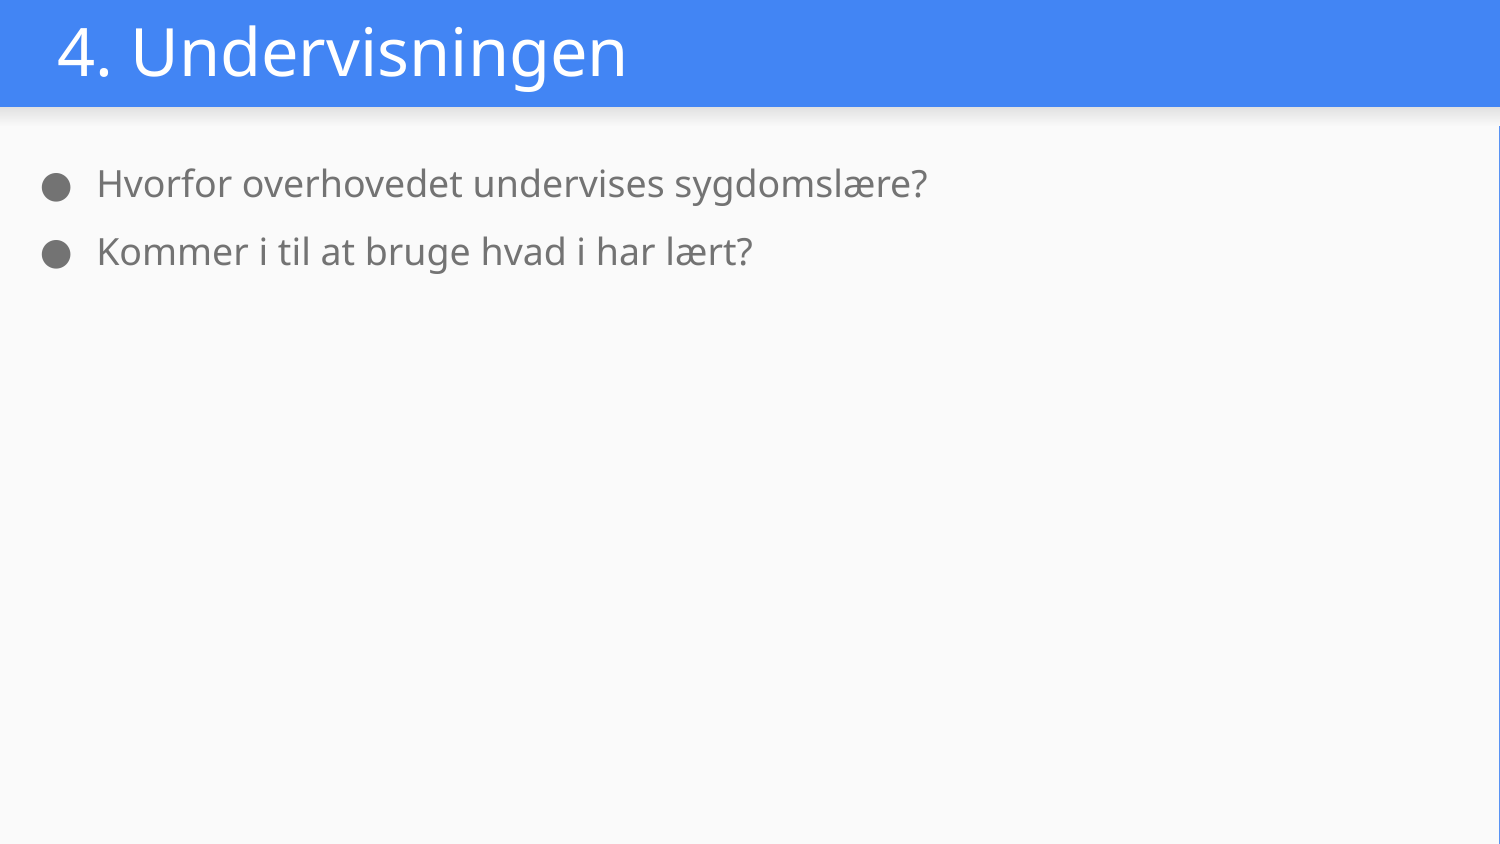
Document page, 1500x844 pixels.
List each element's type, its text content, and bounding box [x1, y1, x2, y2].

list Hvorfor overhovedet undervises sygdomslære? Kommer i til at bruge hvad i har lært? [6, 122, 1272, 819]
title 4. Undervisningen [42, 0, 1491, 99]
